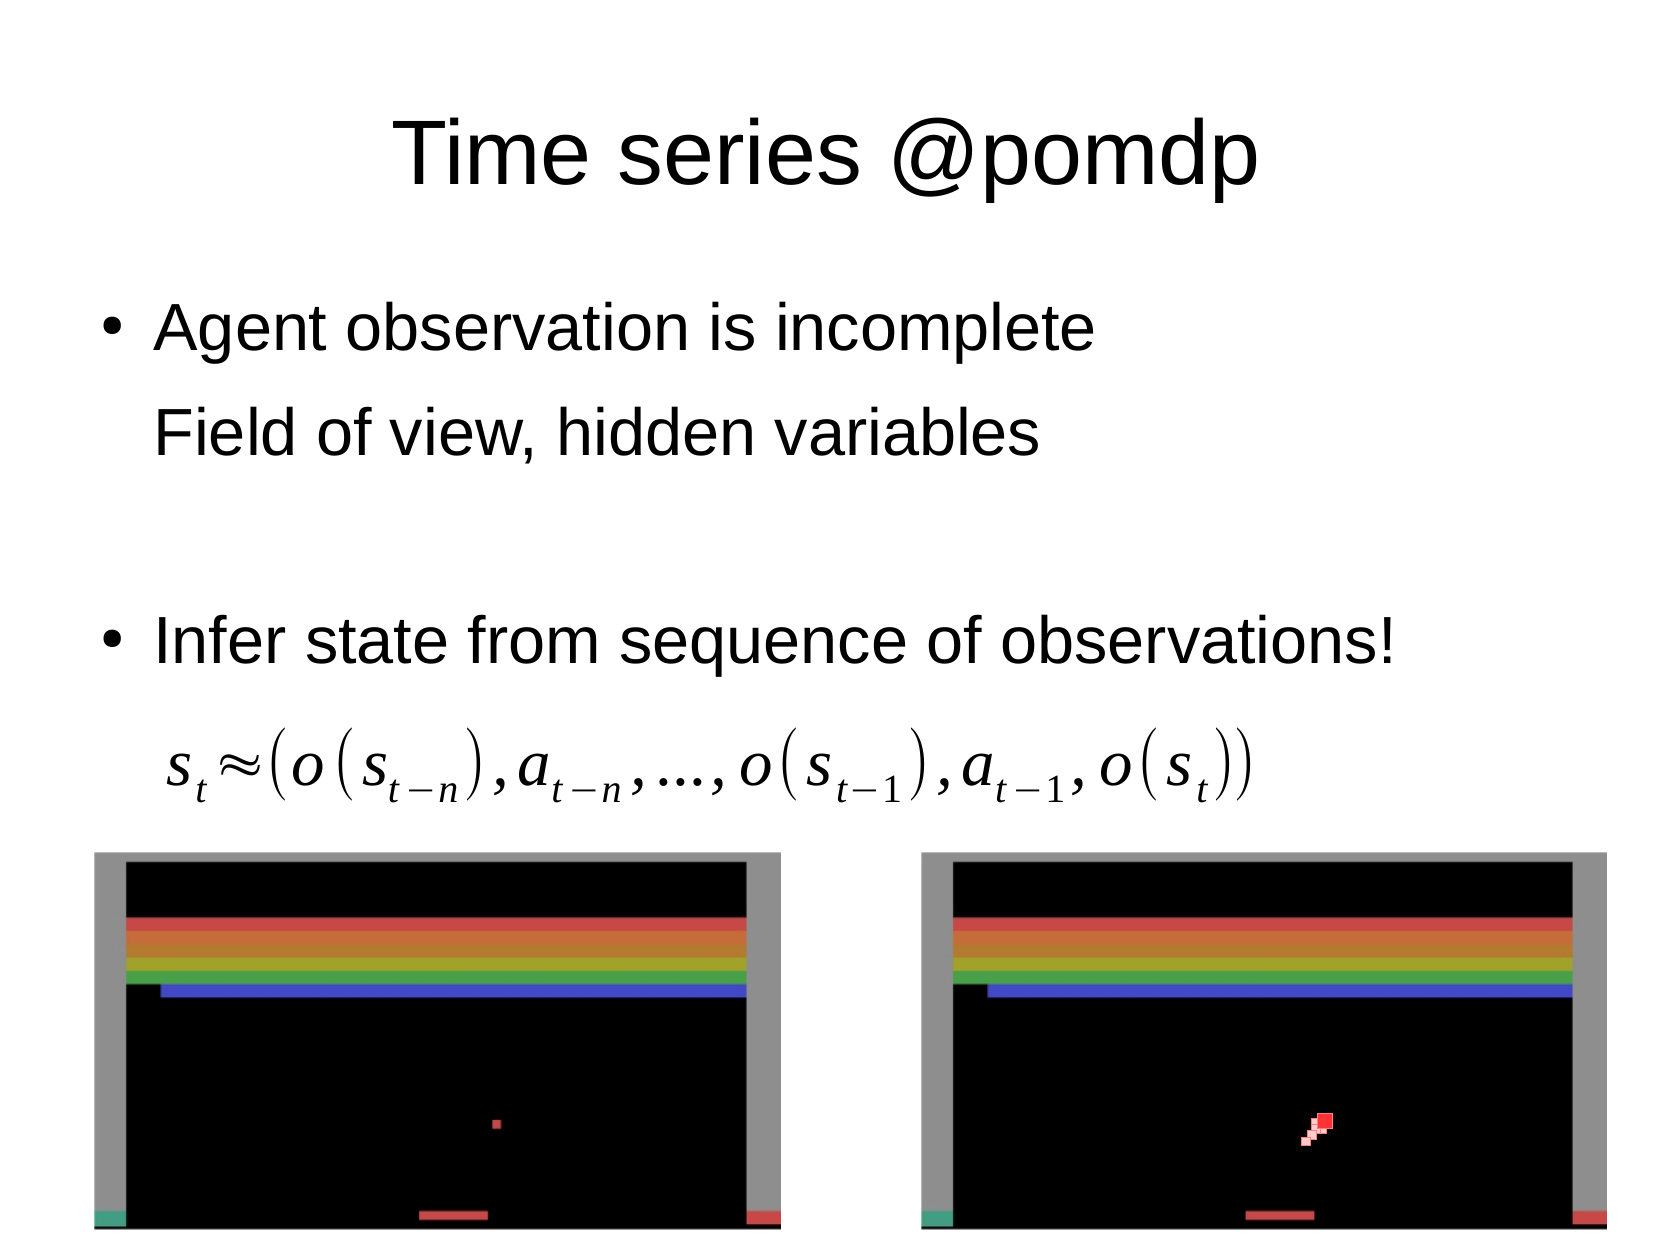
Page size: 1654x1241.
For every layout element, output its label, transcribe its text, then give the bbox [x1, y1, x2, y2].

chart [149, 723, 1274, 810]
title Time series @pomdp [82, 49, 1571, 257]
list Agent observation is incomplete Field of view, hidden variables Infer state from sequence of observations! [82, 290, 1571, 1010]
picture [94, 852, 781, 1230]
picture [921, 852, 1607, 1230]
text_box [1301, 1113, 1333, 1146]
